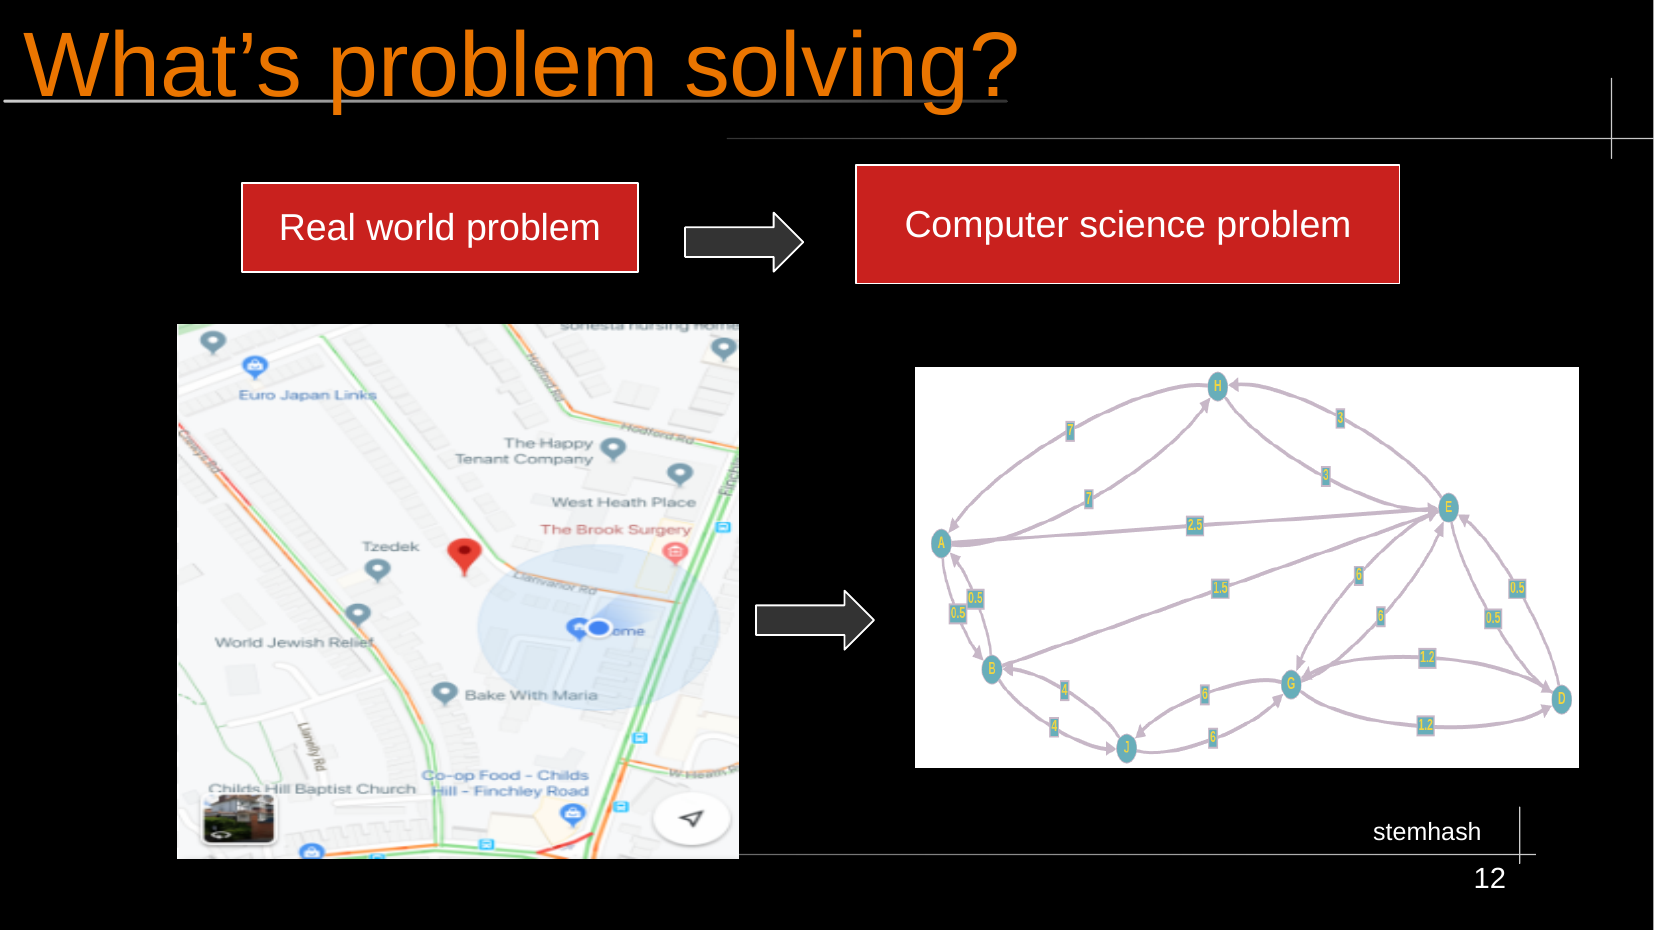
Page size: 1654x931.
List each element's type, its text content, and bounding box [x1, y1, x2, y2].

text_box [685, 212, 804, 272]
title What’s problem solving? [23, 11, 1589, 119]
text_box stemhash [1358, 810, 1506, 854]
picture [177, 324, 739, 859]
picture [915, 367, 1579, 768]
text_box [755, 590, 875, 650]
text_box Computer science problem [856, 165, 1400, 284]
text_box Real world problem [242, 183, 638, 272]
